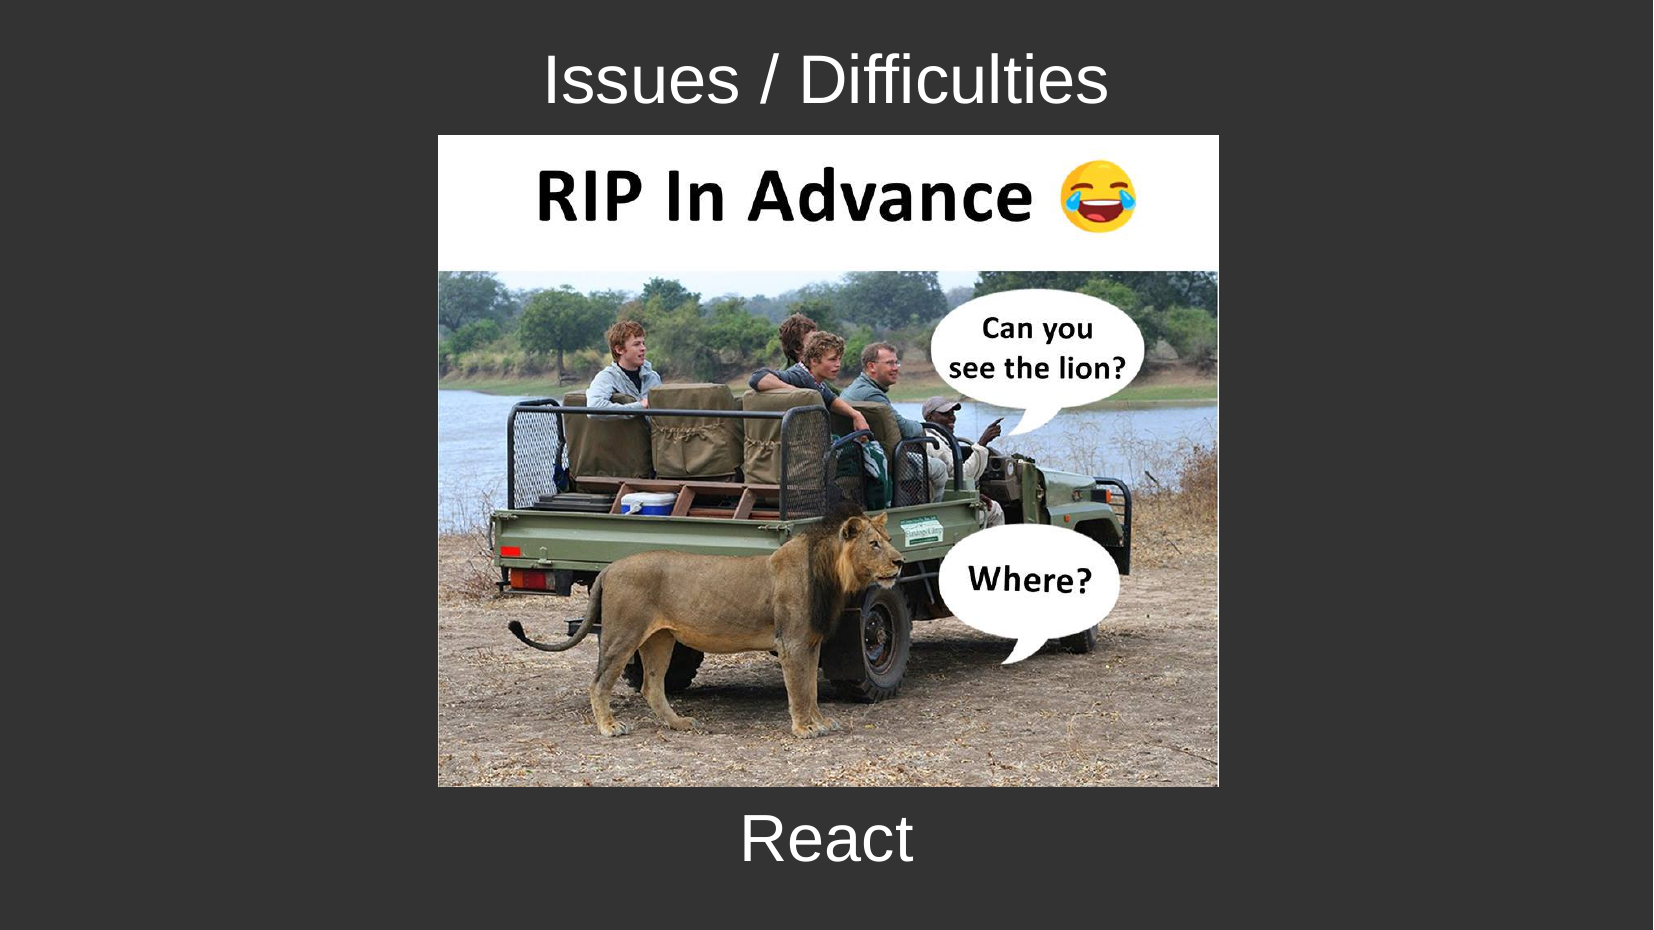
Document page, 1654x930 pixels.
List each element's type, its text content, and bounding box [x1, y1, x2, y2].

picture [438, 135, 1219, 787]
title React [82, 734, 1571, 930]
title Issues / Difficulties [82, 1, 1571, 157]
